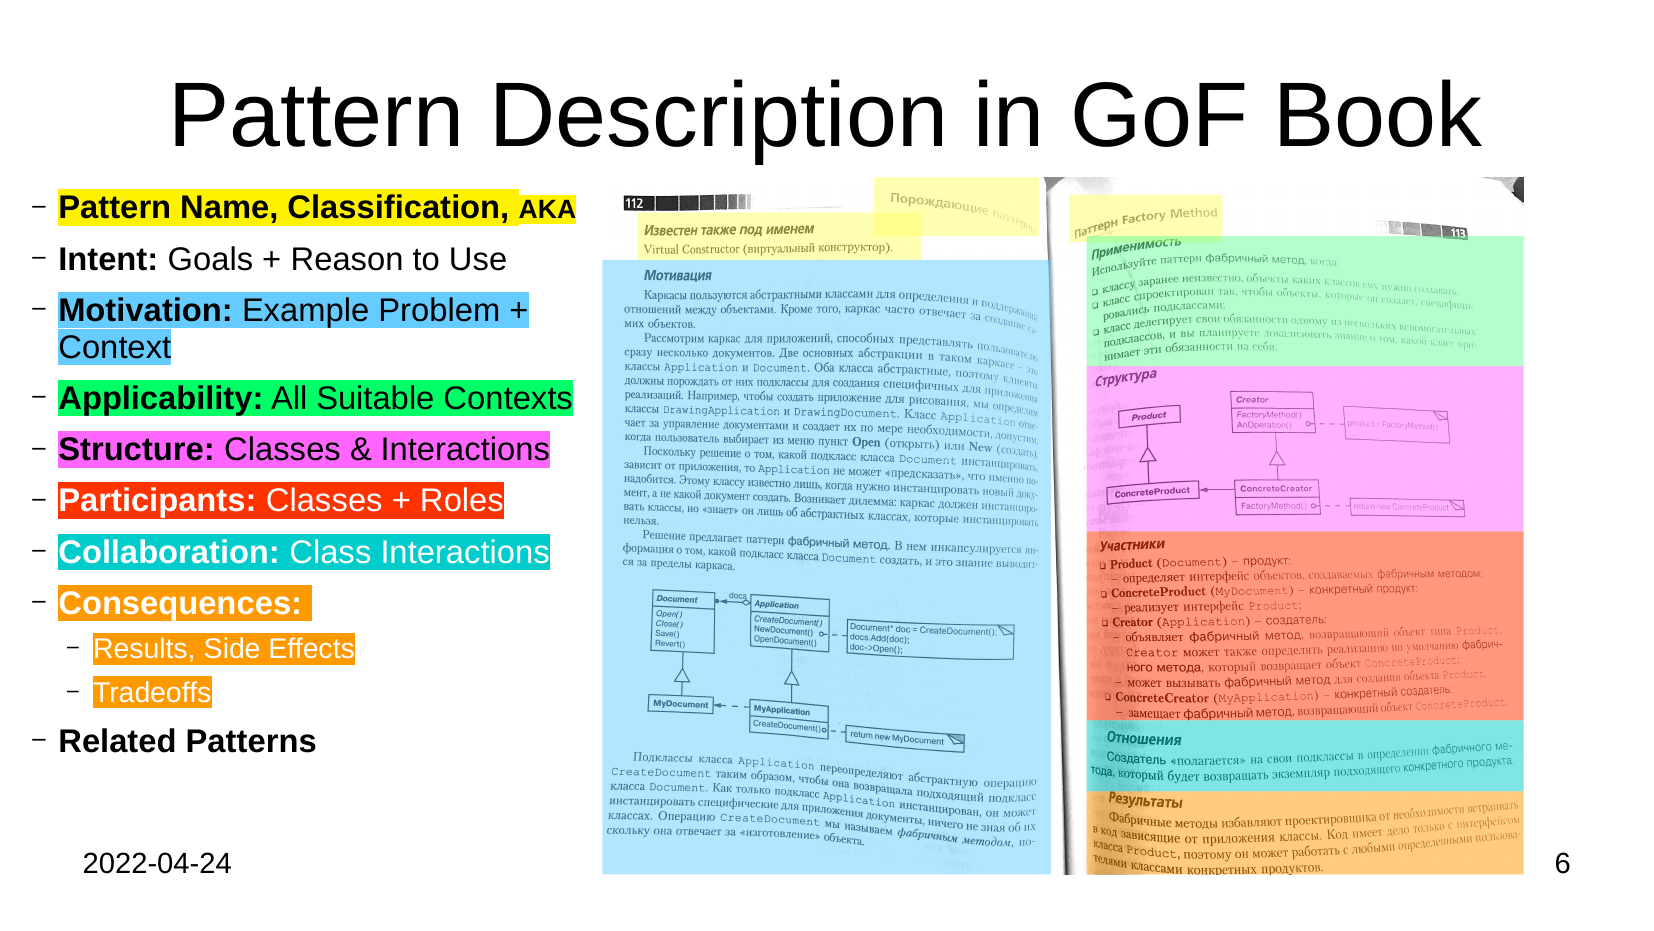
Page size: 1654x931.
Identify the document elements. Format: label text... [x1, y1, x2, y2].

list Pattern Name, Classification, AKA Intent: Goals + Reason to Use Motivation: Example Problem + Context Applicability: All Suitable Contexts Structure: Classes & Interactions Participants: Classes + Roles Collaboration: Class Interactions Consequences: Results, Side Effects Tradeoffs Related Patterns [23, 188, 579, 815]
text_box [602, 177, 1052, 875]
text_box [1068, 194, 1524, 875]
picture [602, 177, 874, 259]
title Pattern Description in GoF Book [82, 37, 1571, 193]
picture [922, 177, 1524, 875]
